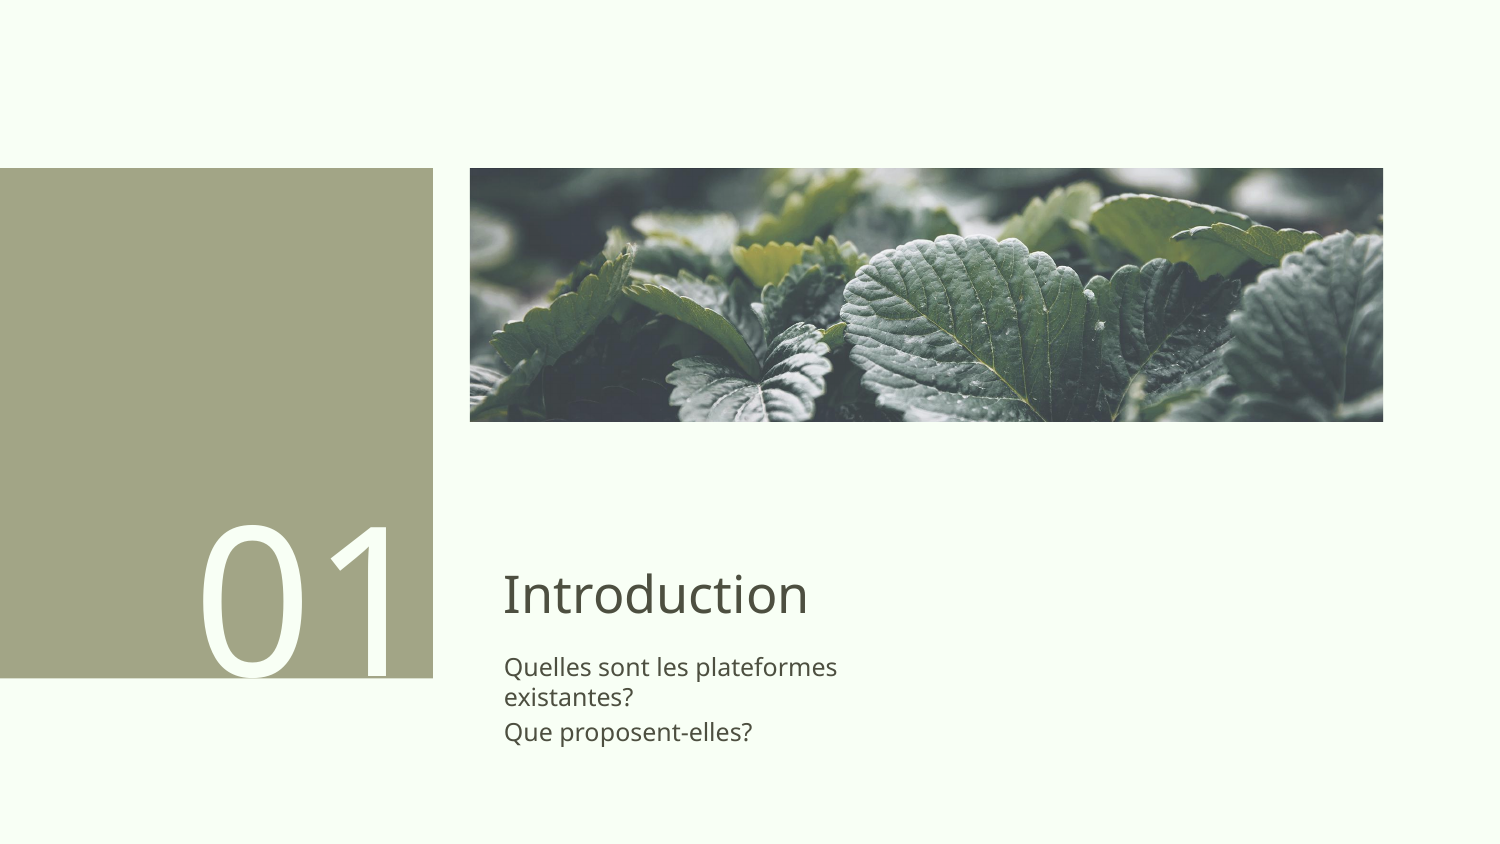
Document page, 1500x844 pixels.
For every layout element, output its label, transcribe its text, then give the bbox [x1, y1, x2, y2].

title Introduction [497, 538, 1037, 639]
text_box Que proposent-elles? [489, 700, 924, 760]
subtitle Quelles sont les plateformes existantes? [497, 639, 924, 695]
title 01 [128, 529, 497, 734]
text_box [469, 168, 1384, 422]
